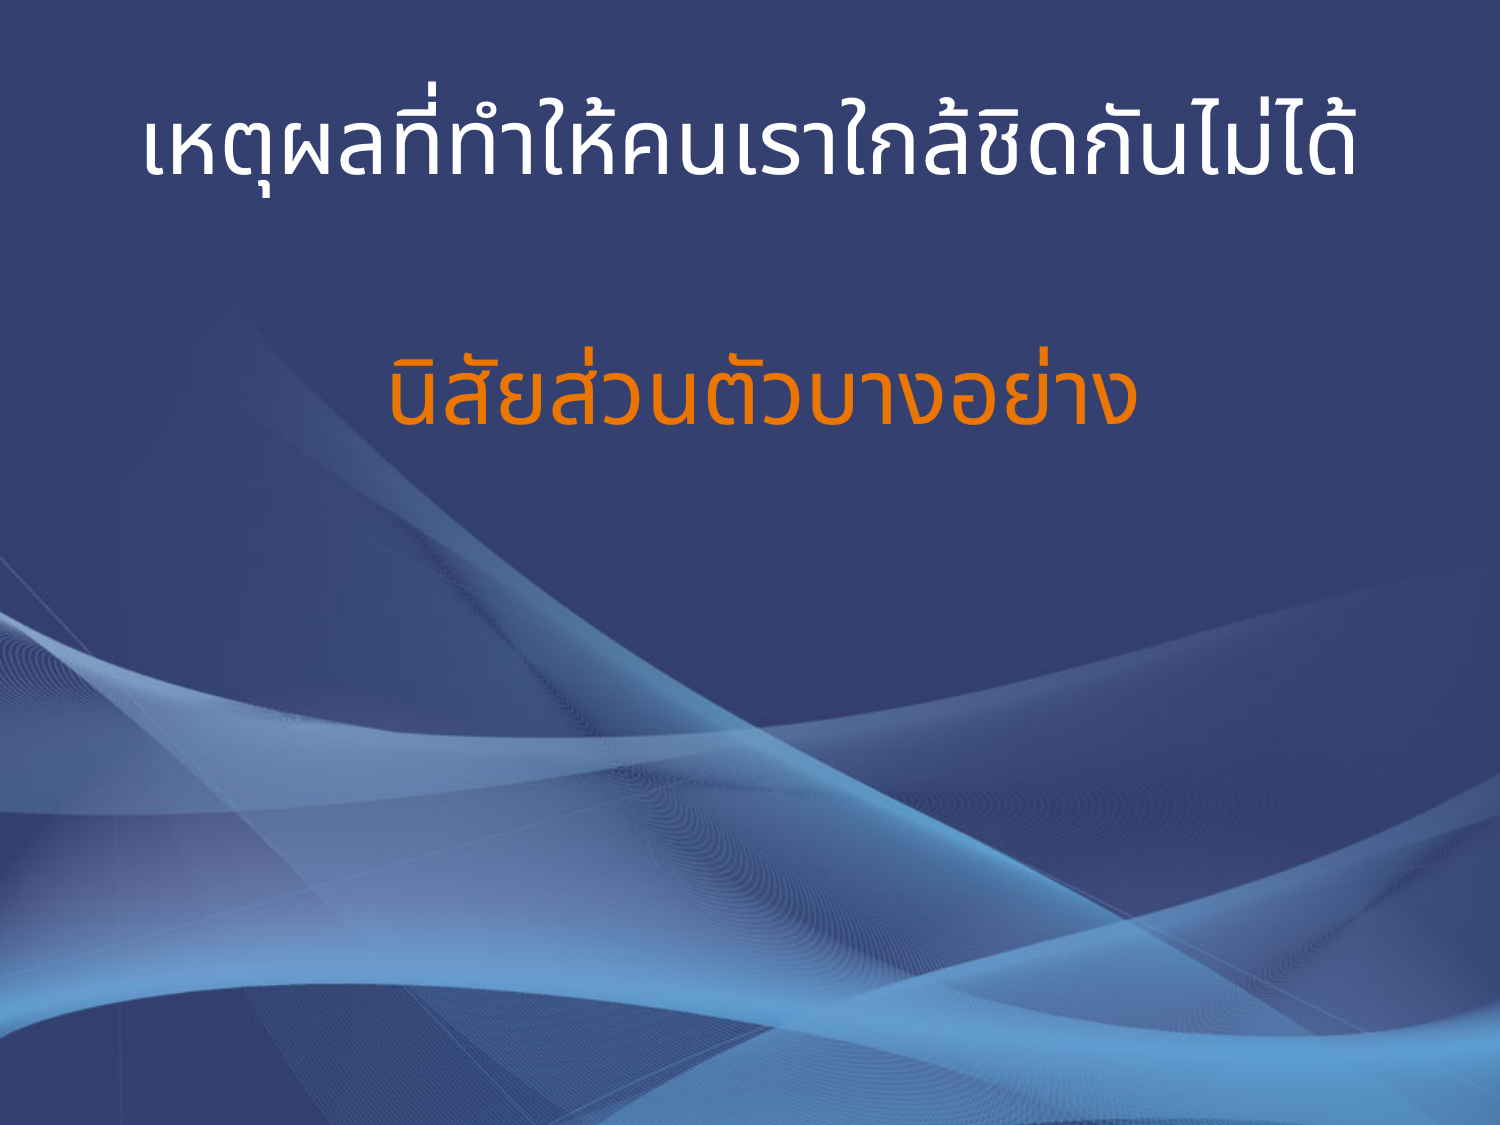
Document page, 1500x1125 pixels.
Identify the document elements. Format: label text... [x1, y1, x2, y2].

title เหตุผลที่ทำให้คนเราใกล้ชิดกันไม่ได้ [75, 45, 1426, 233]
title นิสัยส่วนตัวบางอย่าง [88, 295, 1439, 483]
picture [0, 0, 1500, 1125]
